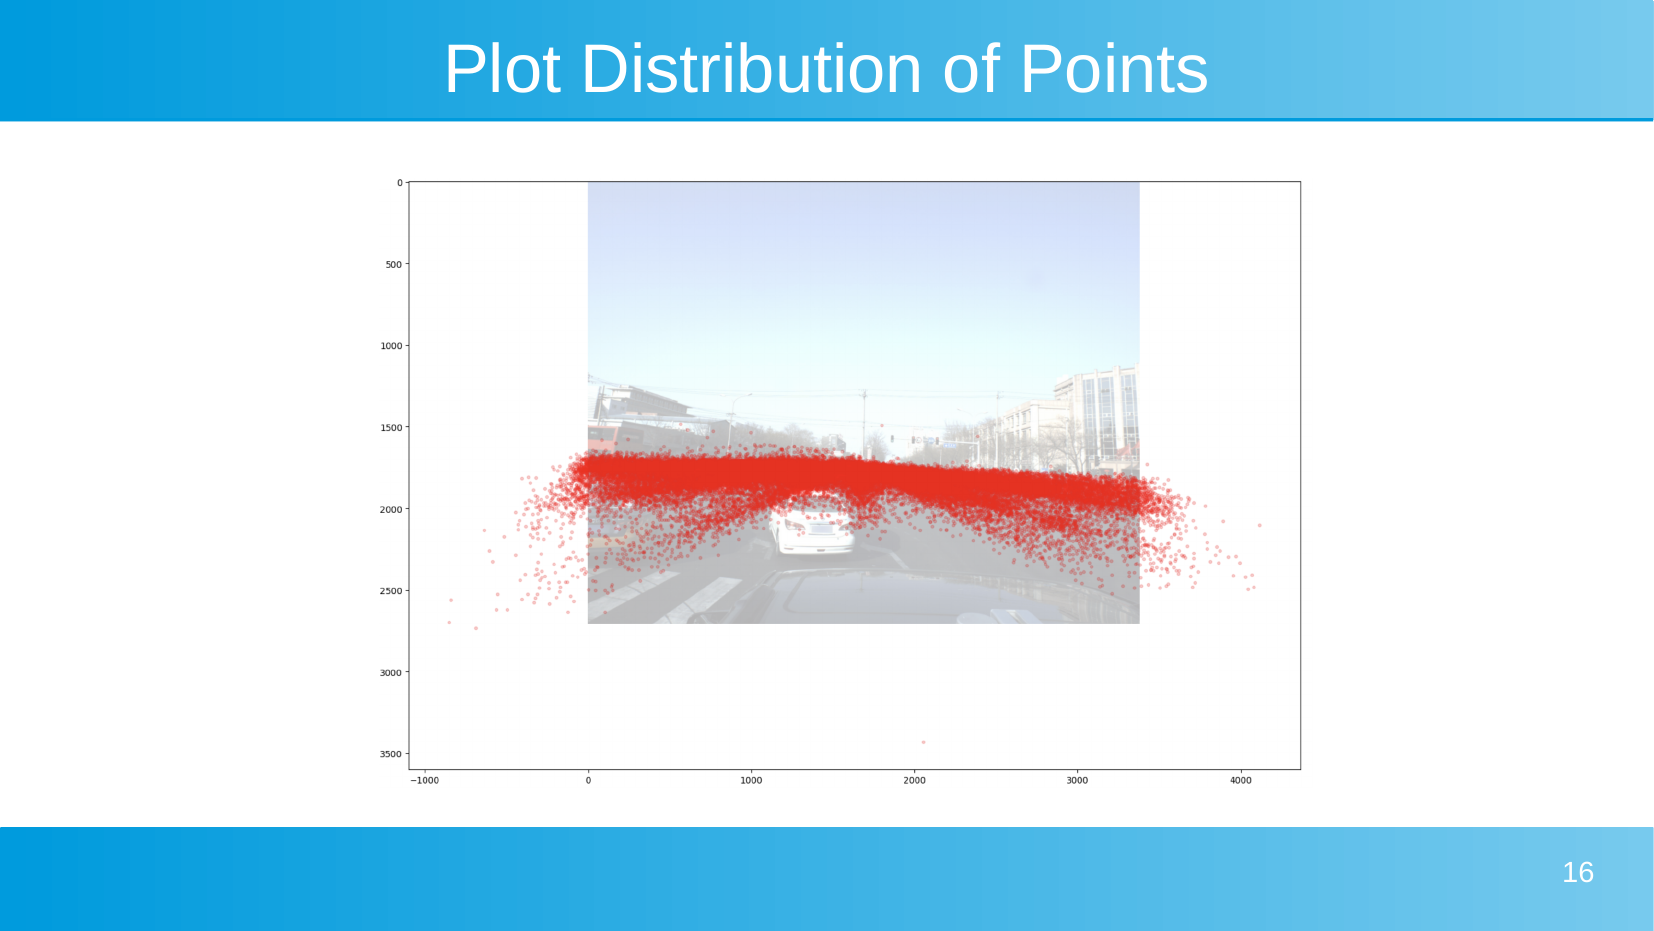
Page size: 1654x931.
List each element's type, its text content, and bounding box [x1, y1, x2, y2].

picture [379, 178, 1313, 788]
title Plot Distribution of Points [59, 29, 1595, 108]
